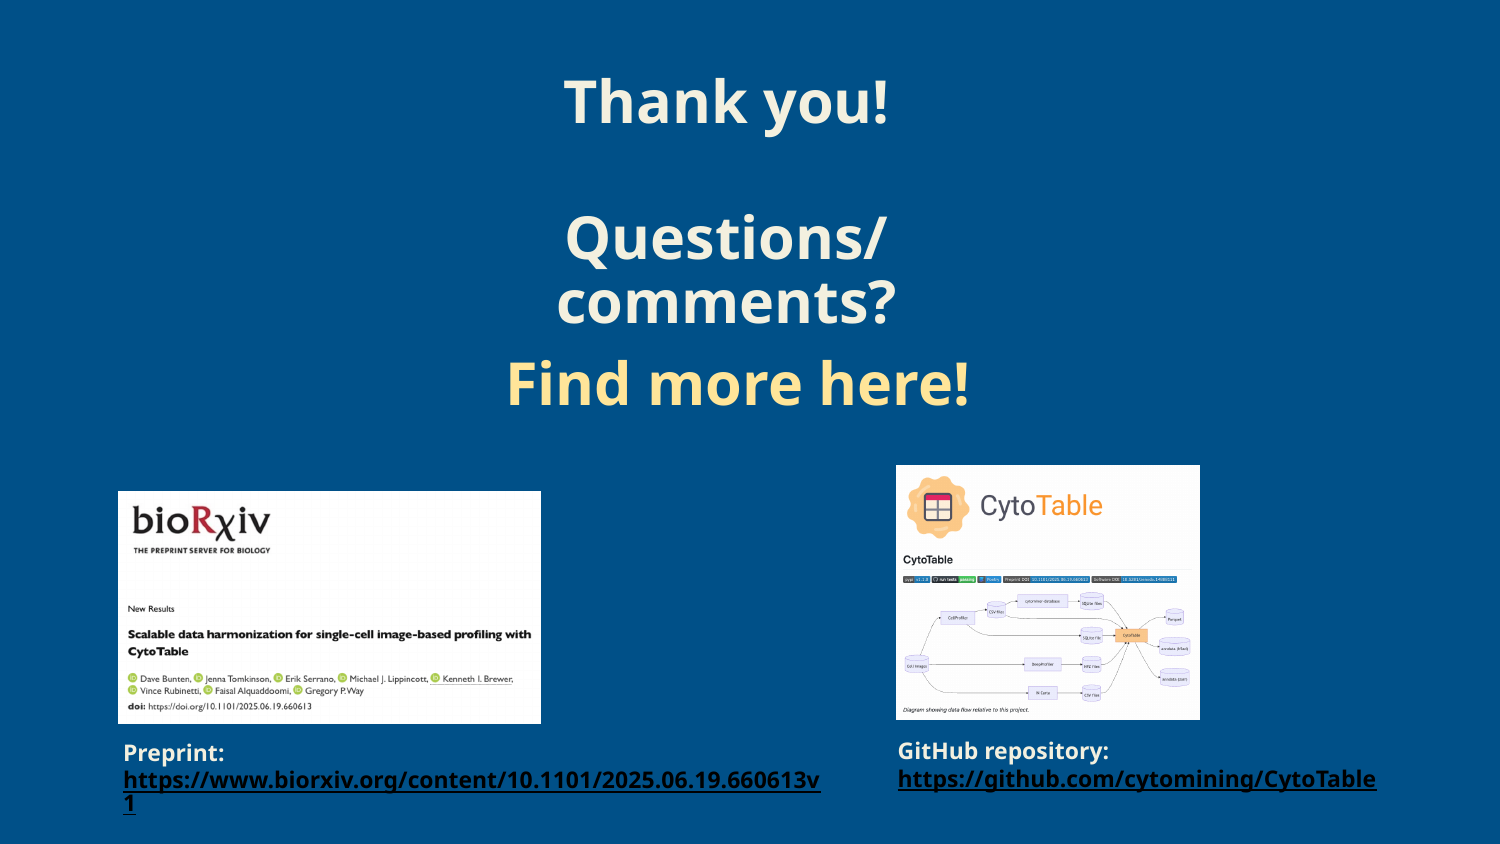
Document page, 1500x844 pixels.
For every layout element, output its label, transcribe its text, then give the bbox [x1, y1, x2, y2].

text_box GitHub repository: https://github.com/cytomining/CytoTable [882, 721, 1500, 811]
picture [896, 465, 1200, 721]
text_box Preprint: https://www.biorxiv.org/content/10.1101/2025.06.19.660613v1 [108, 723, 836, 813]
text_box Thank you! Questions/comments? [384, 57, 1070, 352]
text_box Find more here! [490, 339, 1105, 434]
picture [118, 491, 541, 723]
